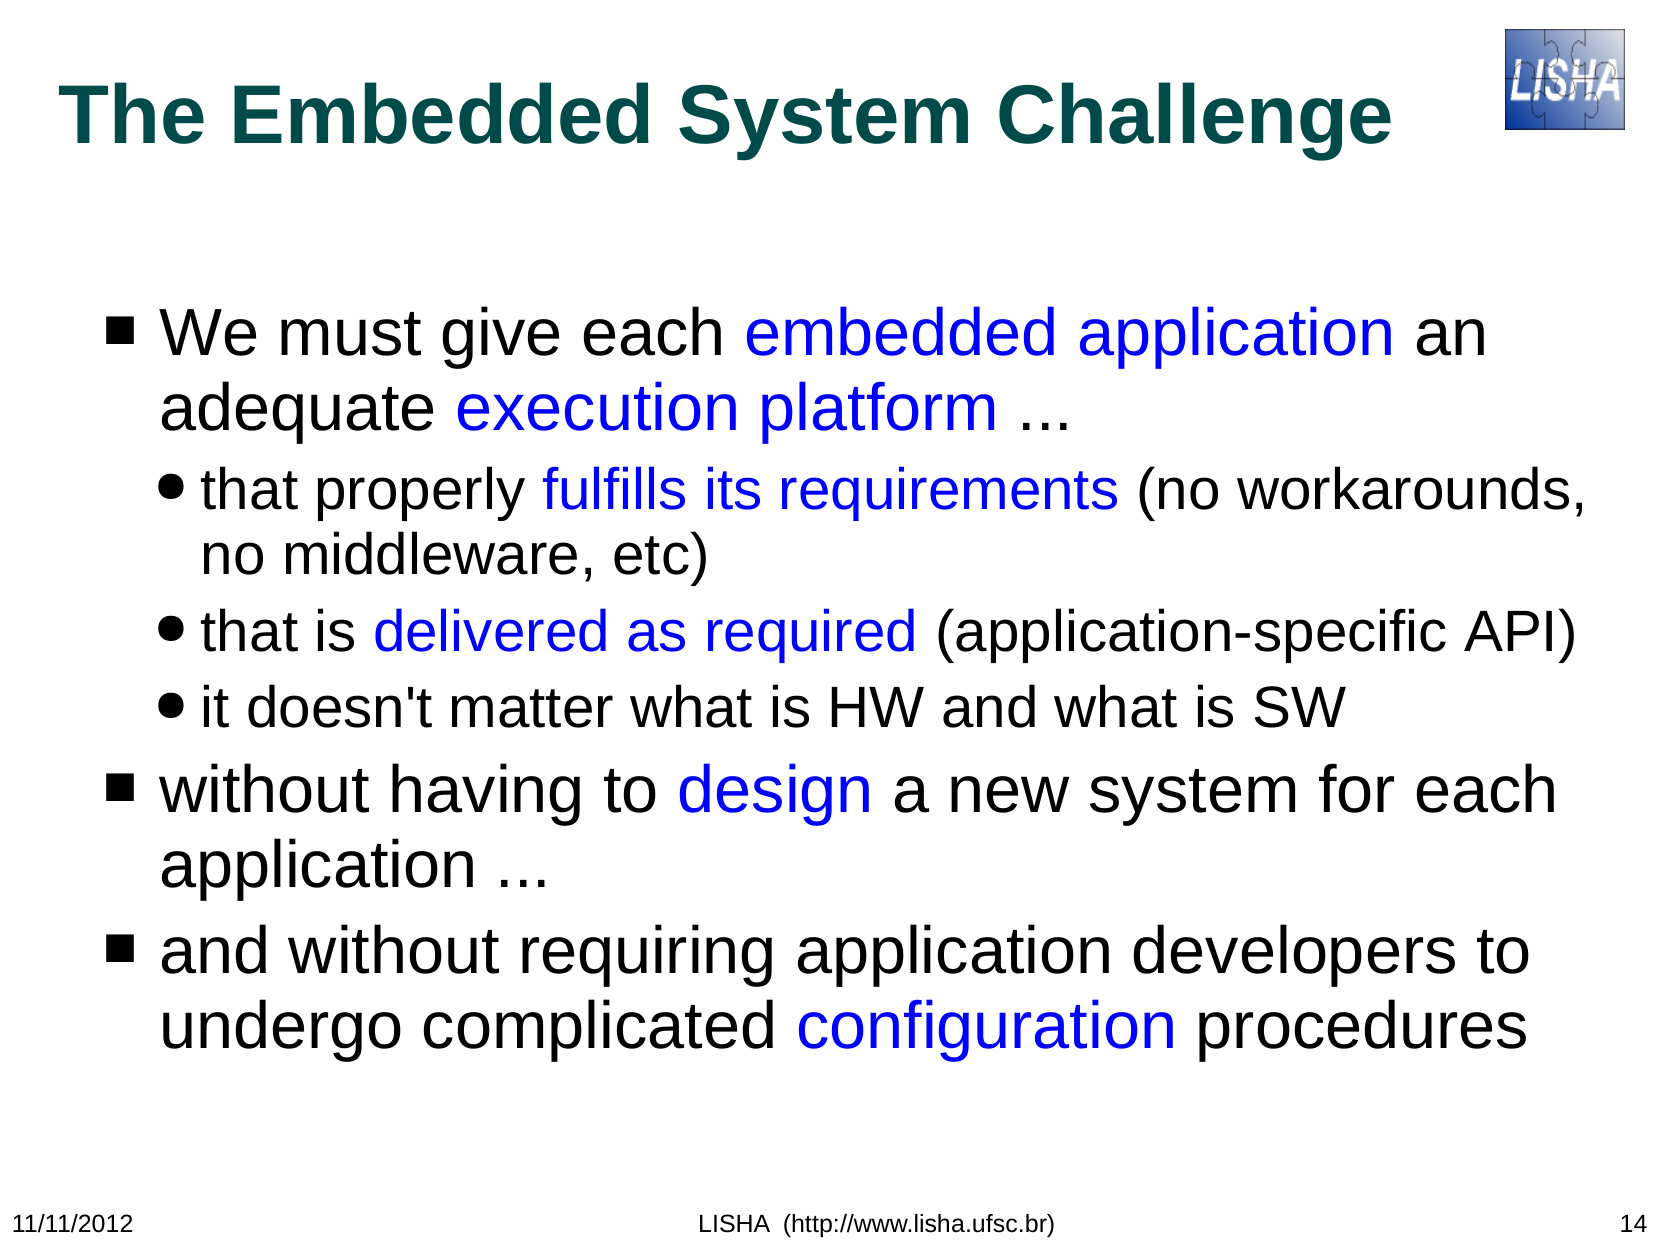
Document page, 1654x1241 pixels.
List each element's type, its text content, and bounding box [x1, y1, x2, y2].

list We must give each embedded application an adequate execution platform ... that properly fulfills its requirements (no workarounds, no middleware, etc) that is delivered as required (application-specific API) it doesn't matter what is HW and what is SW without having to design a new system for each application ... and without requiring application developers to undergo complicated configuration procedures [59, 295, 1595, 1182]
picture [1505, 29, 1625, 130]
title The Embedded System Challenge [58, 11, 1463, 219]
